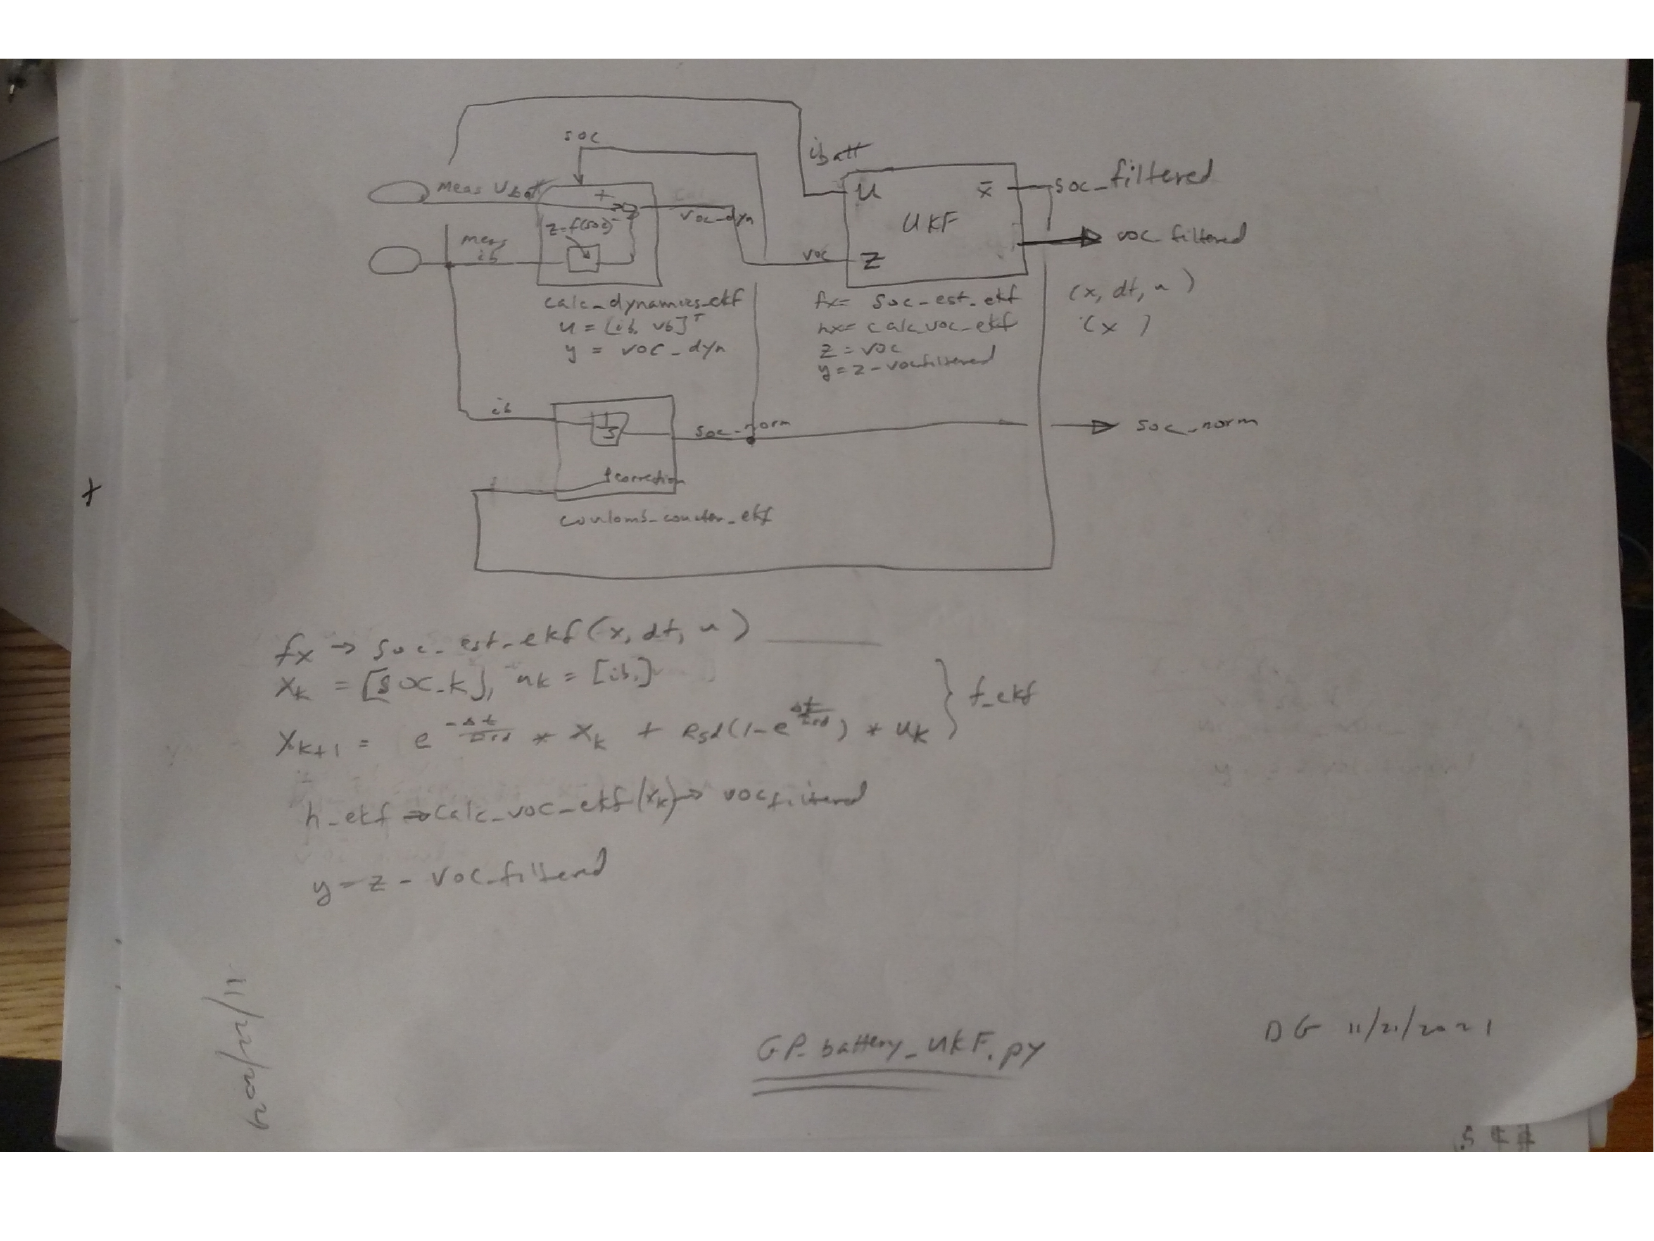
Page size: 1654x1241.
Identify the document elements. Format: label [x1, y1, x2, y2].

picture [0, 59, 1654, 1152]
